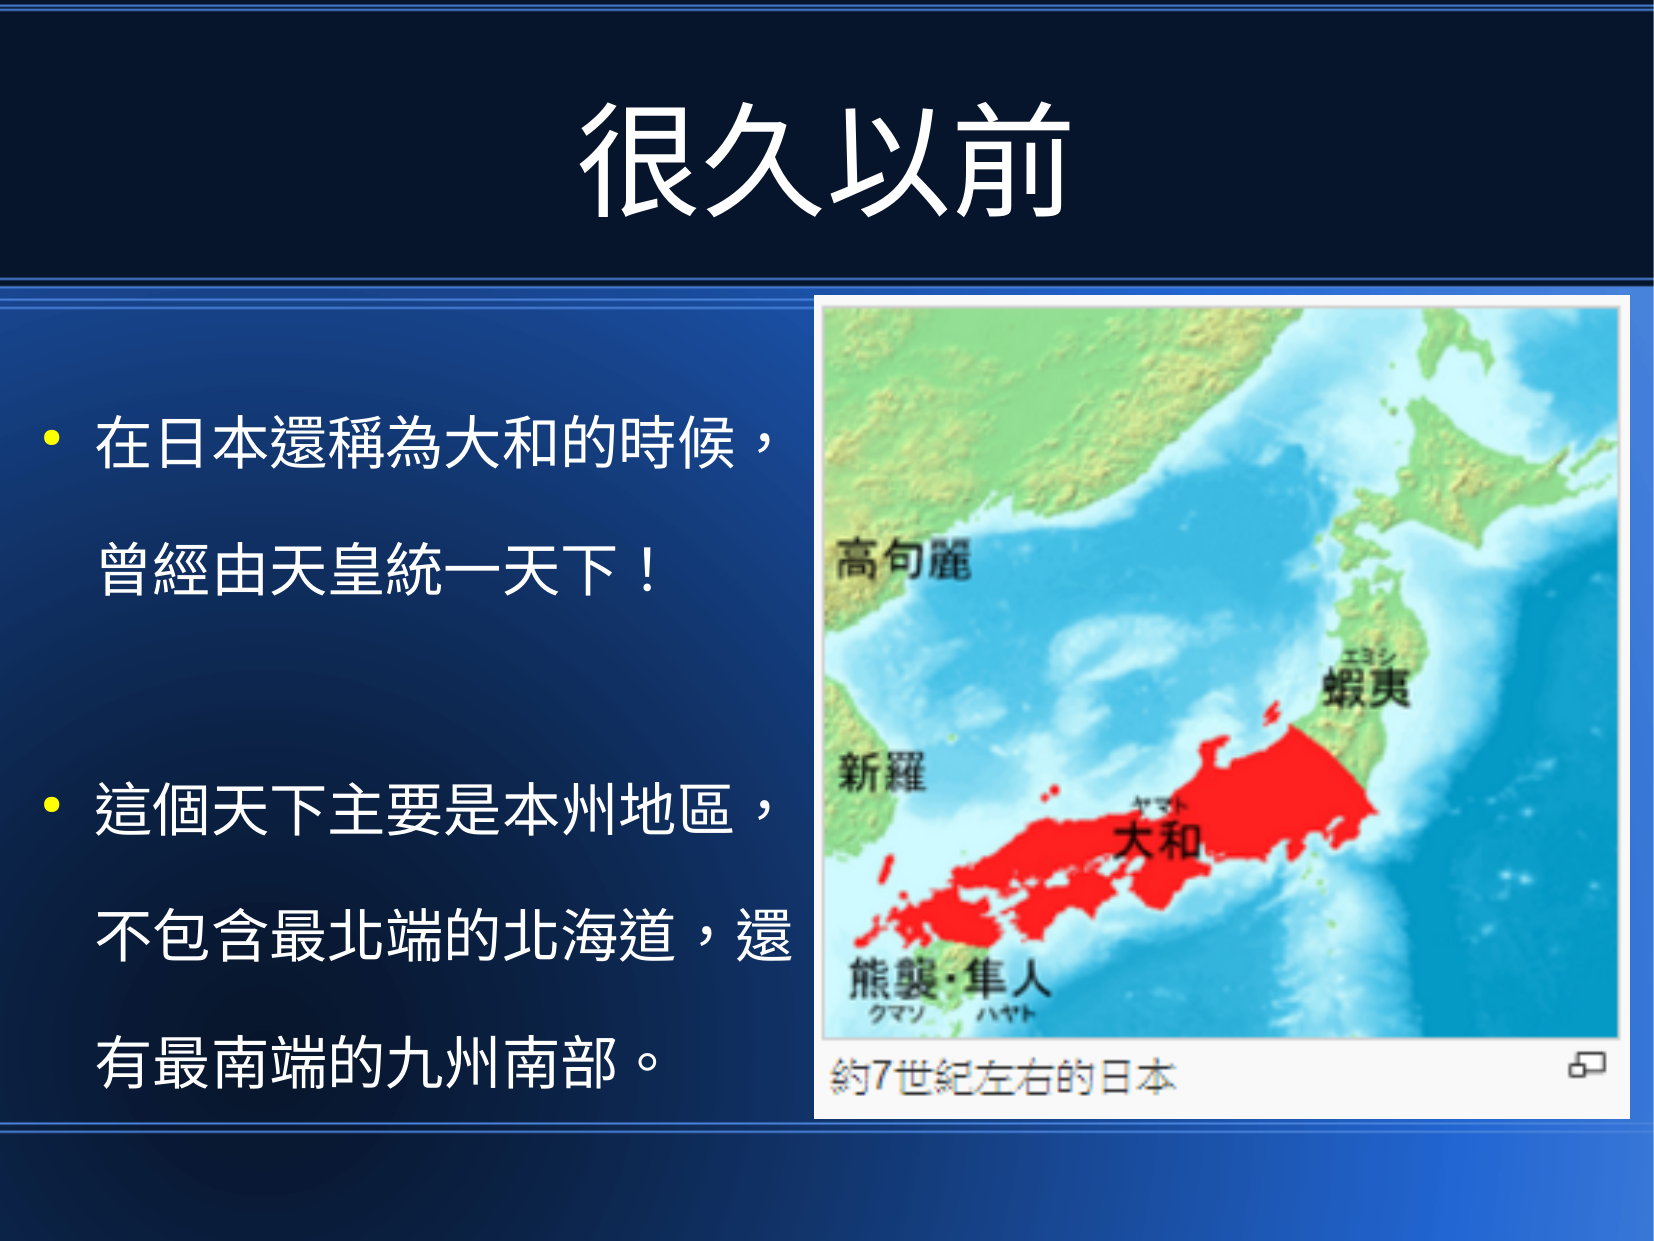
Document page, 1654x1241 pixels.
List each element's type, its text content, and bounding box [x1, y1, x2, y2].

picture [0, 0, 1654, 1241]
title 很久以前 [82, 49, 1571, 257]
list 在日本還稱為大和的時候，曾經由天皇統一天下！ 這個天下主要是本州地區，不包含最北端的北海道，還有最南端的九州南部。 [23, 355, 815, 1241]
